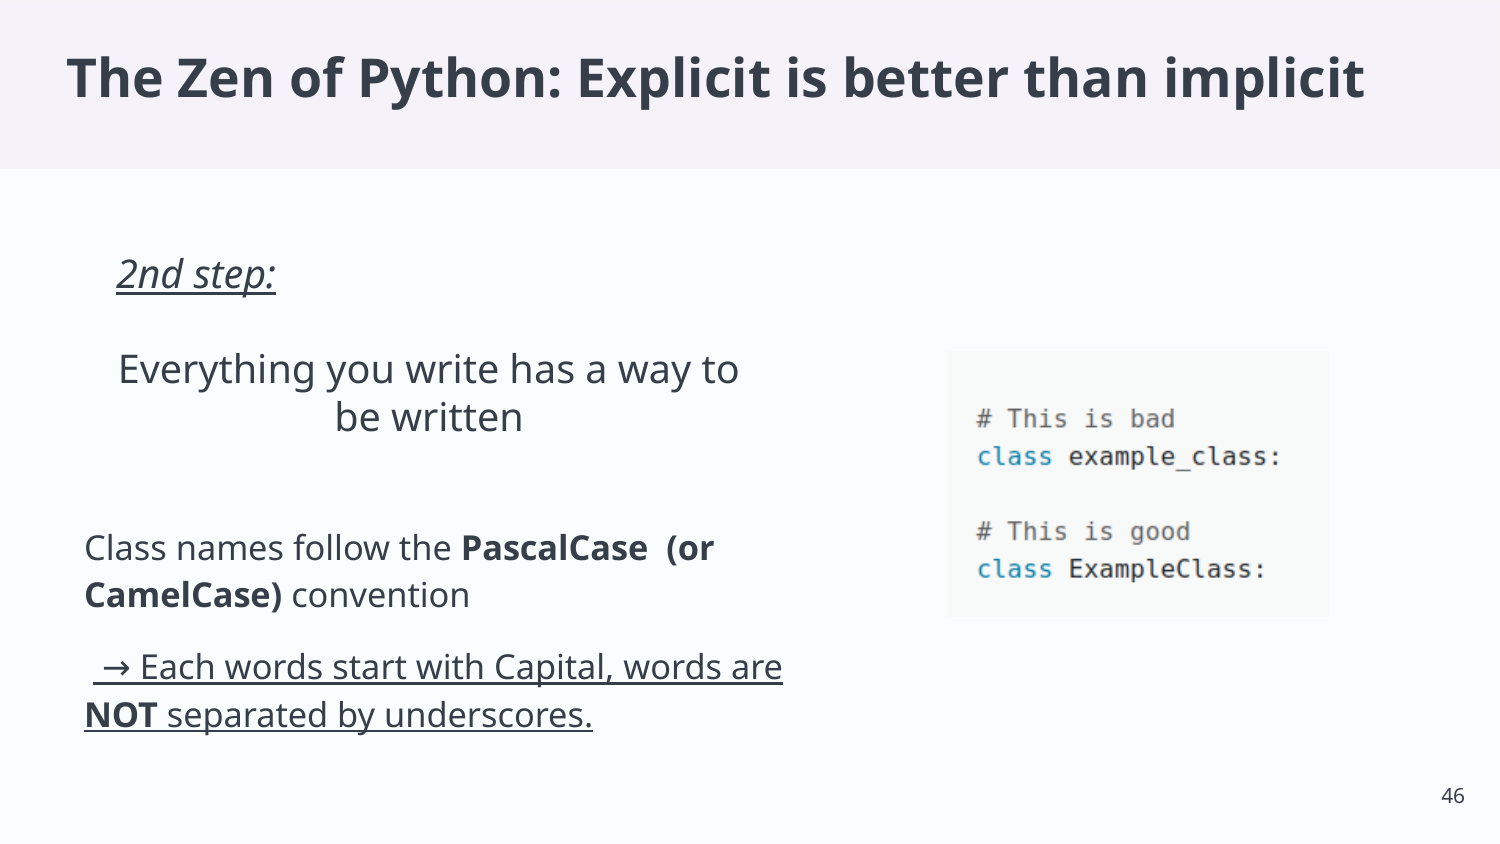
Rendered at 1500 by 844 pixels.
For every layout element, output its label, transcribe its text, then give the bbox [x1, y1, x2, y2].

text_box Class names follow the PascalCase (or CamelCase) convention → Each words start with Capital, words are NOT separated by underscores. [69, 504, 809, 822]
text_box 2nd step: Everything you write has a way to be written [101, 234, 757, 502]
picture [947, 351, 1329, 617]
title The Zen of Python: Explicit is better than implicit [51, 28, 1390, 141]
slide_number <number> [1389, 764, 1480, 830]
